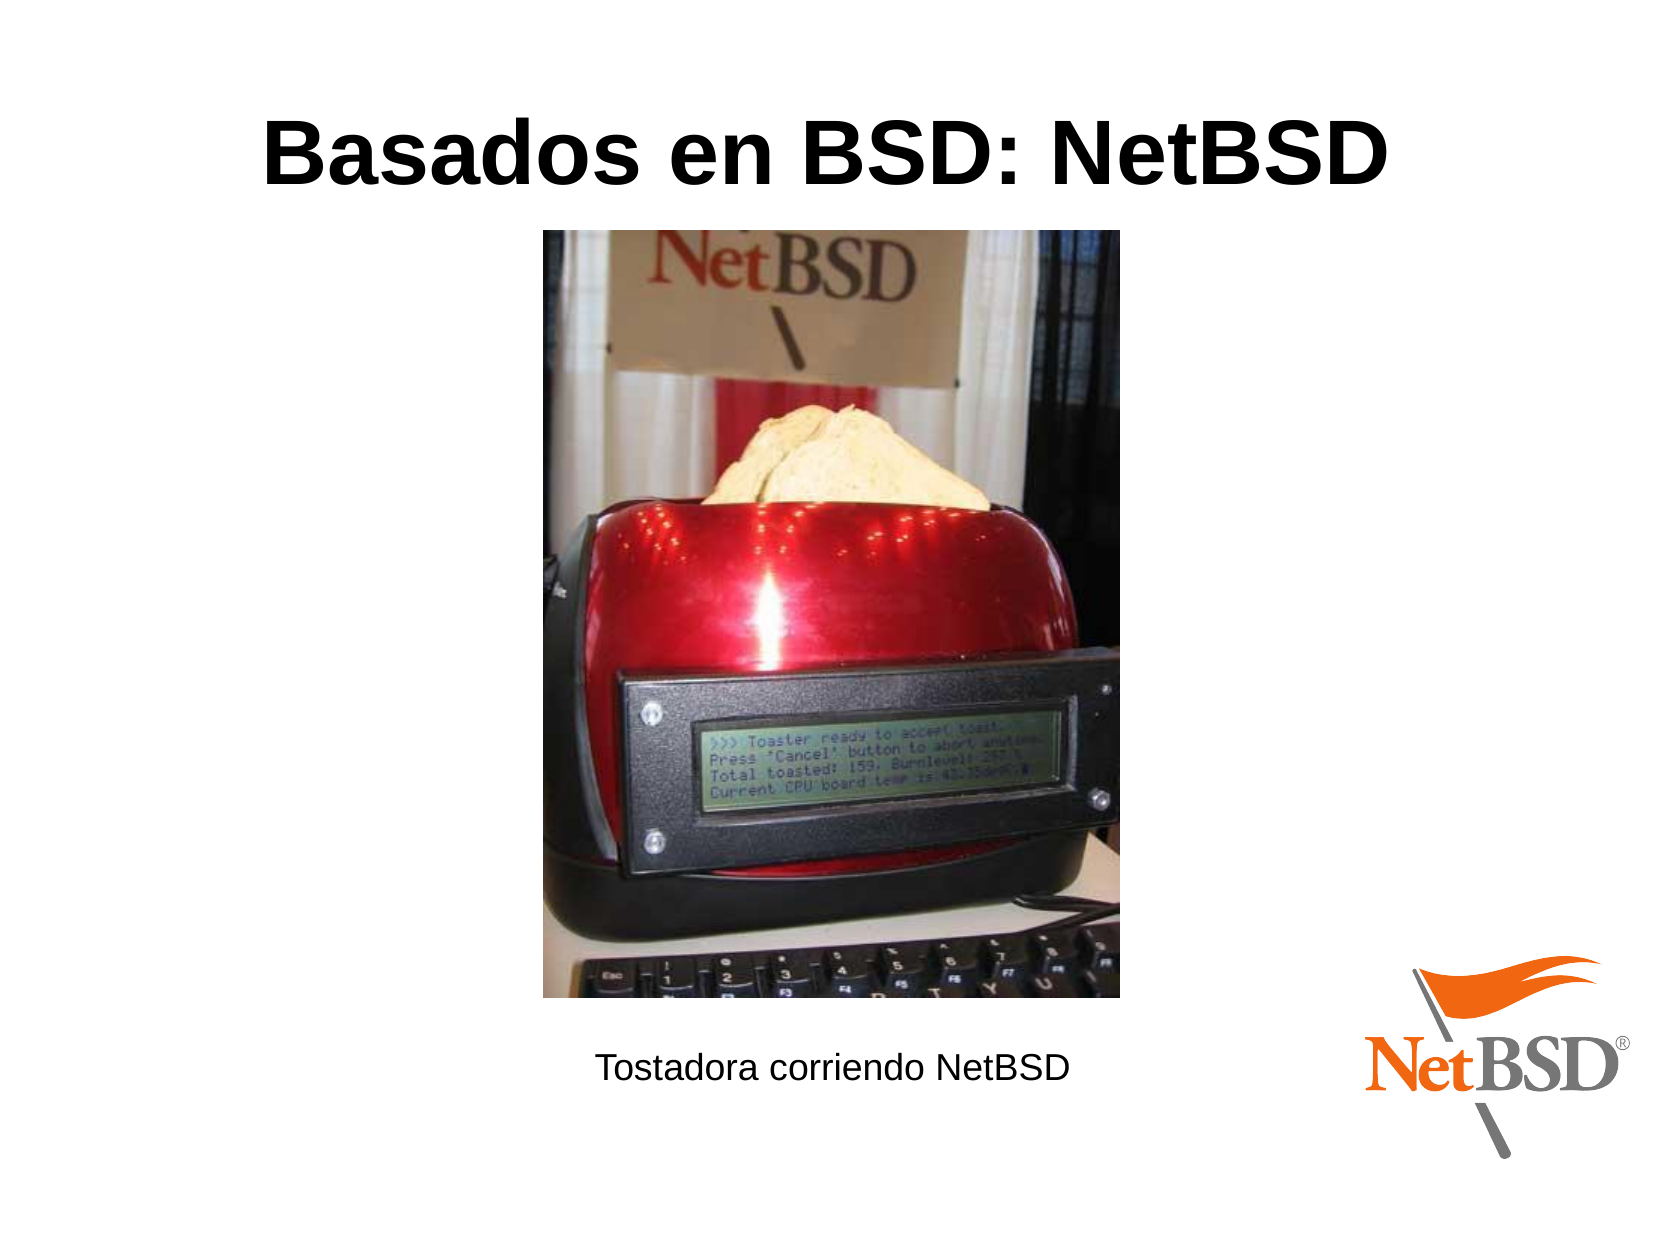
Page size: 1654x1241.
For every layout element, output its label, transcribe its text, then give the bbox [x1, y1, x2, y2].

picture [1365, 956, 1630, 1159]
picture [543, 230, 1120, 999]
text_box Tostadora corriendo NetBSD [342, 1039, 1323, 1097]
title Basados en BSD: NetBSD [82, 49, 1571, 257]
